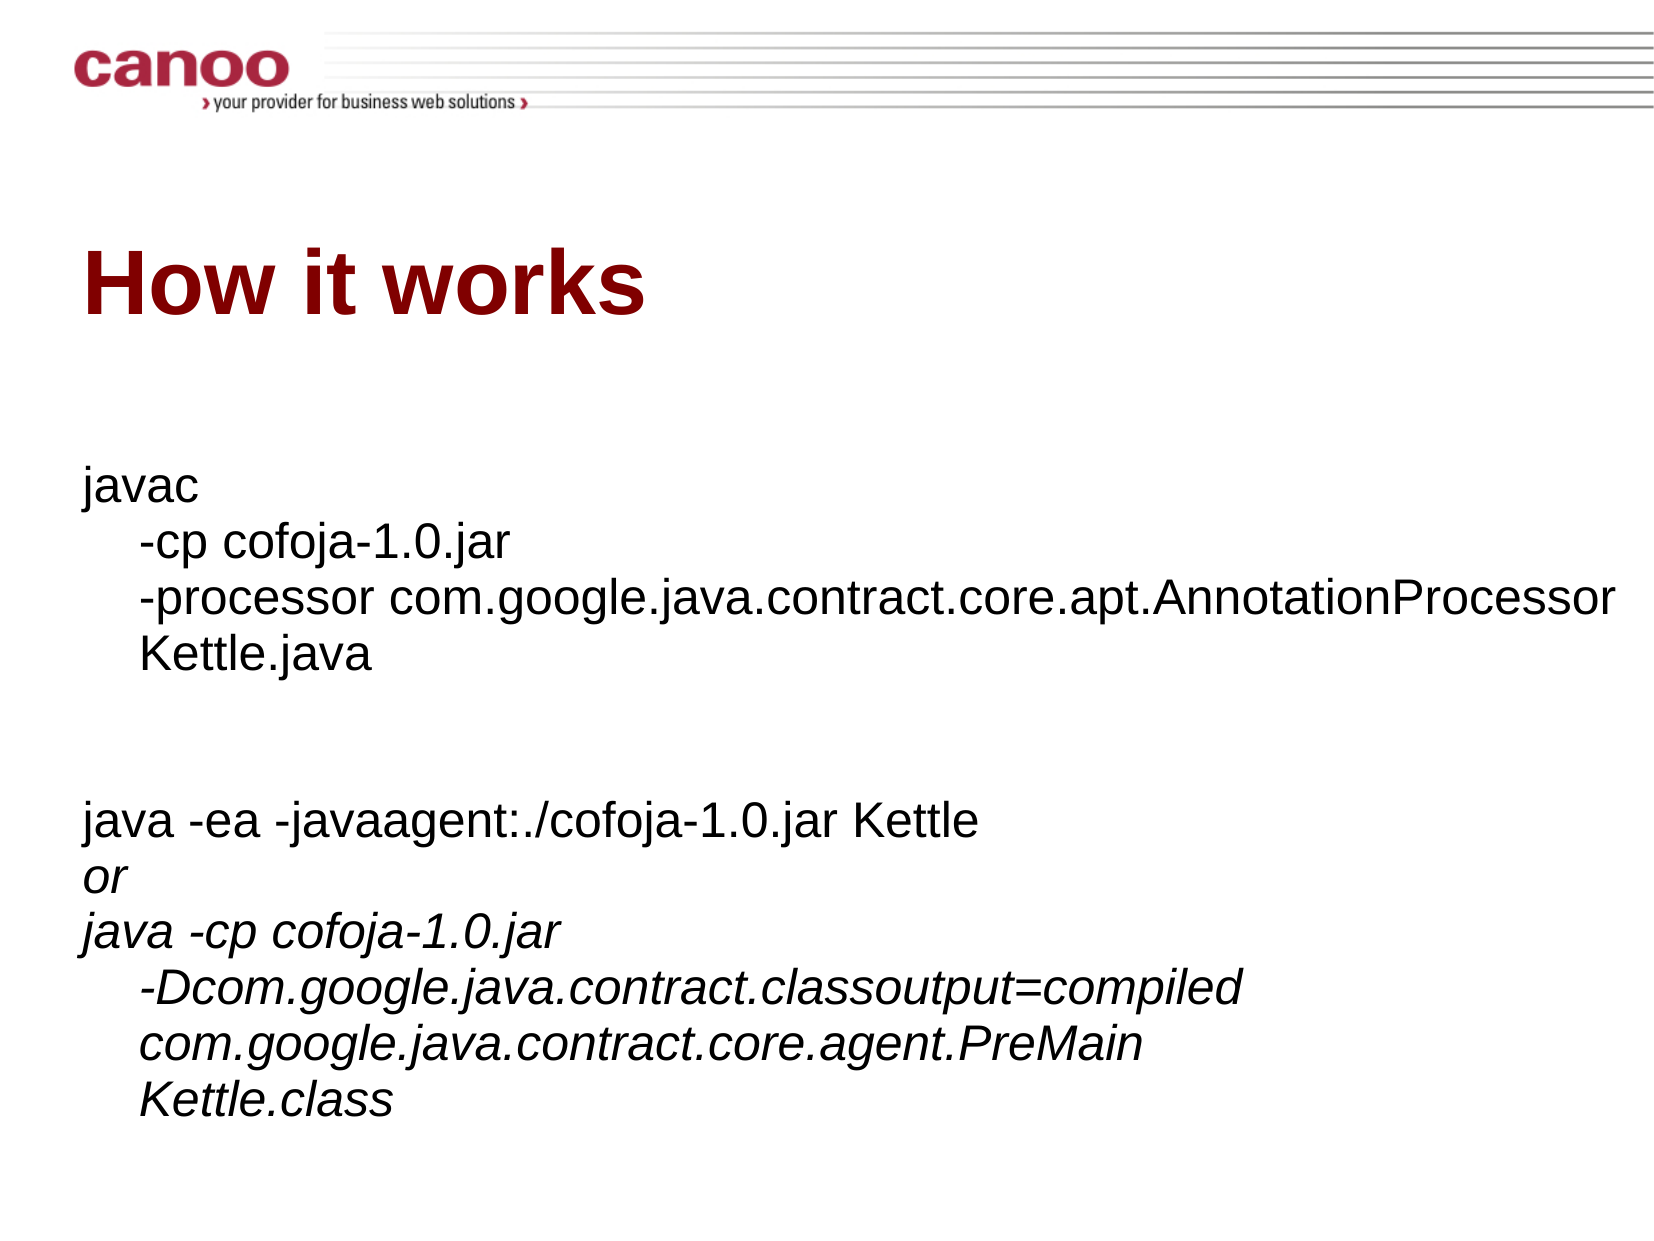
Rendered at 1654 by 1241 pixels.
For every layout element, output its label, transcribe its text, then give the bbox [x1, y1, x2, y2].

title How it works [82, 179, 1571, 387]
picture [0, 0, 1654, 166]
subtitle javac -cp cofoja-1.0.jar -processor com.google.java.contract.core.apt.AnnotationProcessor Kettle.java java -ea -javaagent:./cofoja-1.0.jar Kettle or java -cp cofoja-1.0.jar -Dcom.google.java.contract.classoutput=compiled com.google.java.contract.core.agent.PreMain Kettle.class [82, 420, 1654, 1164]
